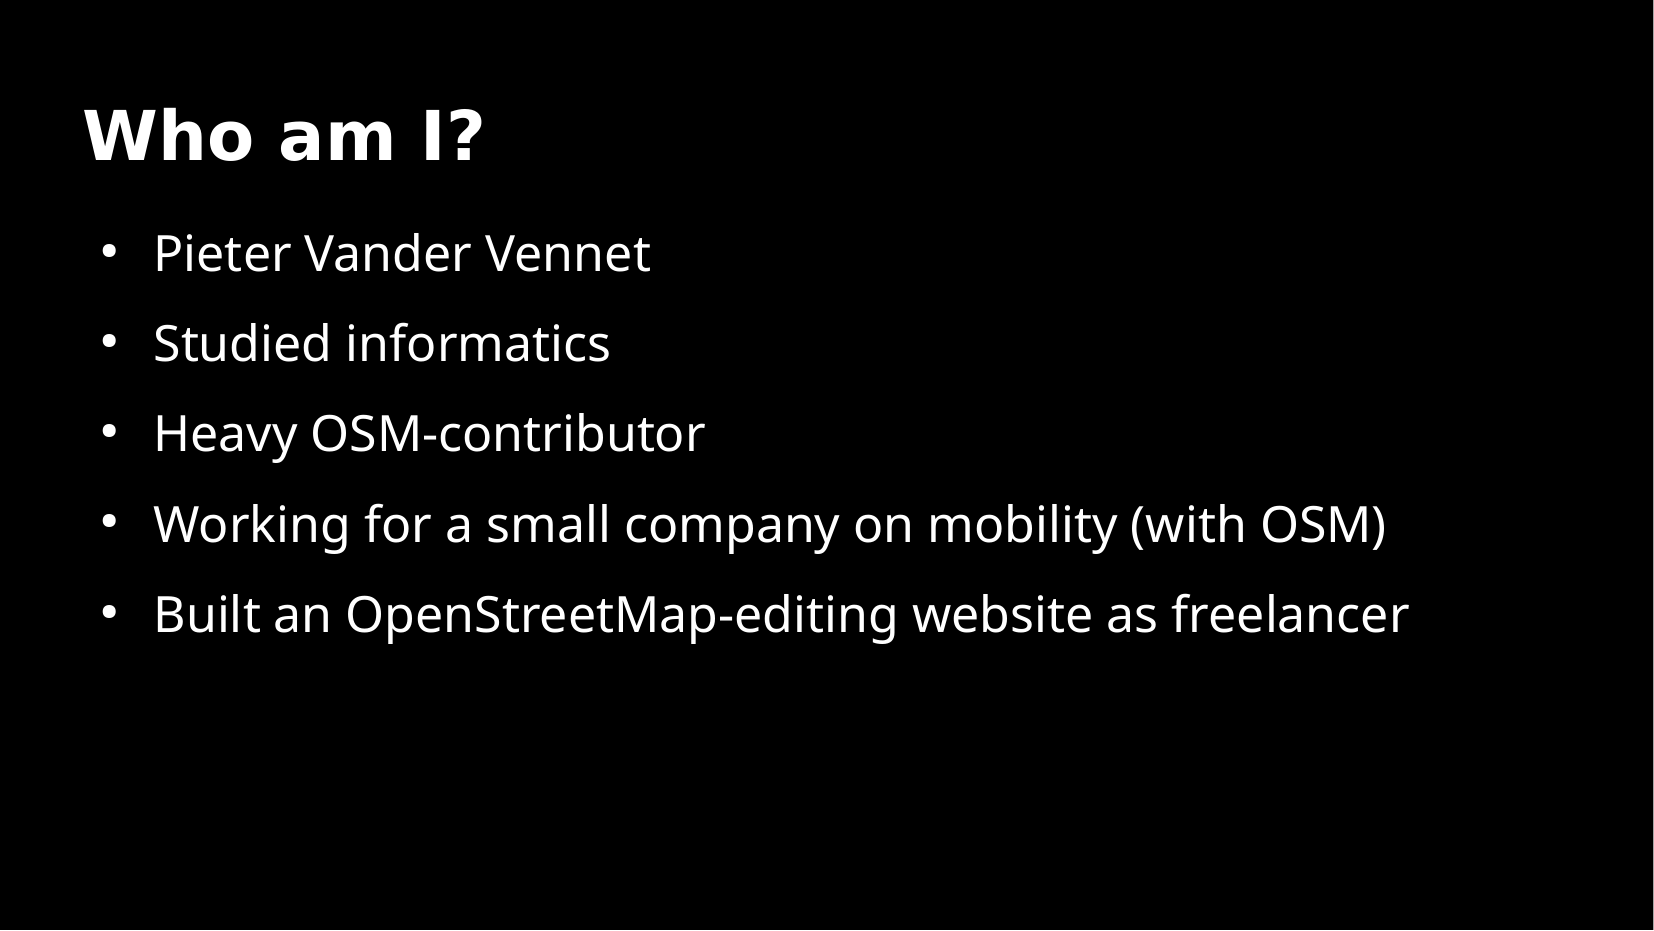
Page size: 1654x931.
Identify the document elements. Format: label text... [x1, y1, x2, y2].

list Pieter Vander Vennet Studied informatics Heavy OSM-contributor Working for a small company on mobility (with OSM) Built an OpenStreetMap-editing website as freelancer [82, 217, 1571, 758]
title Who am I? [82, 59, 1571, 215]
